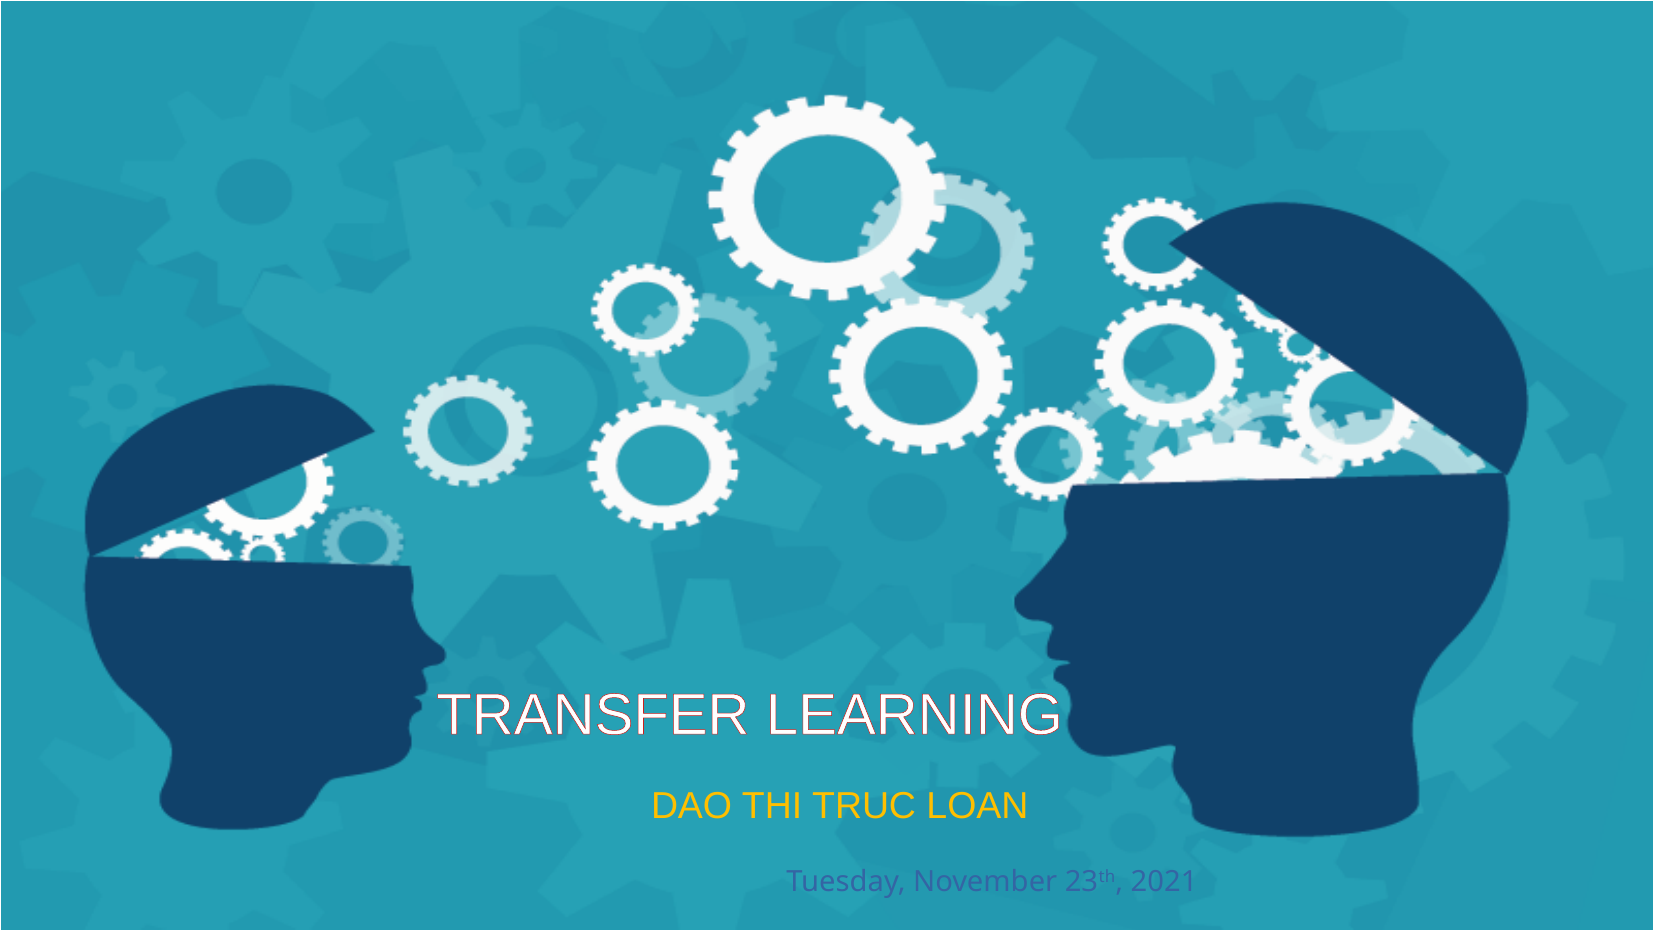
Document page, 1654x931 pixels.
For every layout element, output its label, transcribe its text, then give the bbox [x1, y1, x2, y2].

text_box Tuesday, November 23th, 2021 [771, 852, 1252, 913]
text_box TRANSFER LEARNING [421, 673, 1145, 754]
text_box DAO THI TRUC LOAN [636, 777, 1044, 835]
picture [1, 1, 1653, 930]
